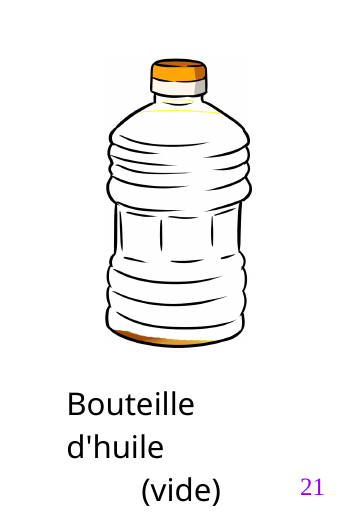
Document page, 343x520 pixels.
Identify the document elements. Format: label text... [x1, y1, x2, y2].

picture [104, 56, 254, 349]
text_box Bouteille d'huile (vide) [51, 374, 311, 463]
